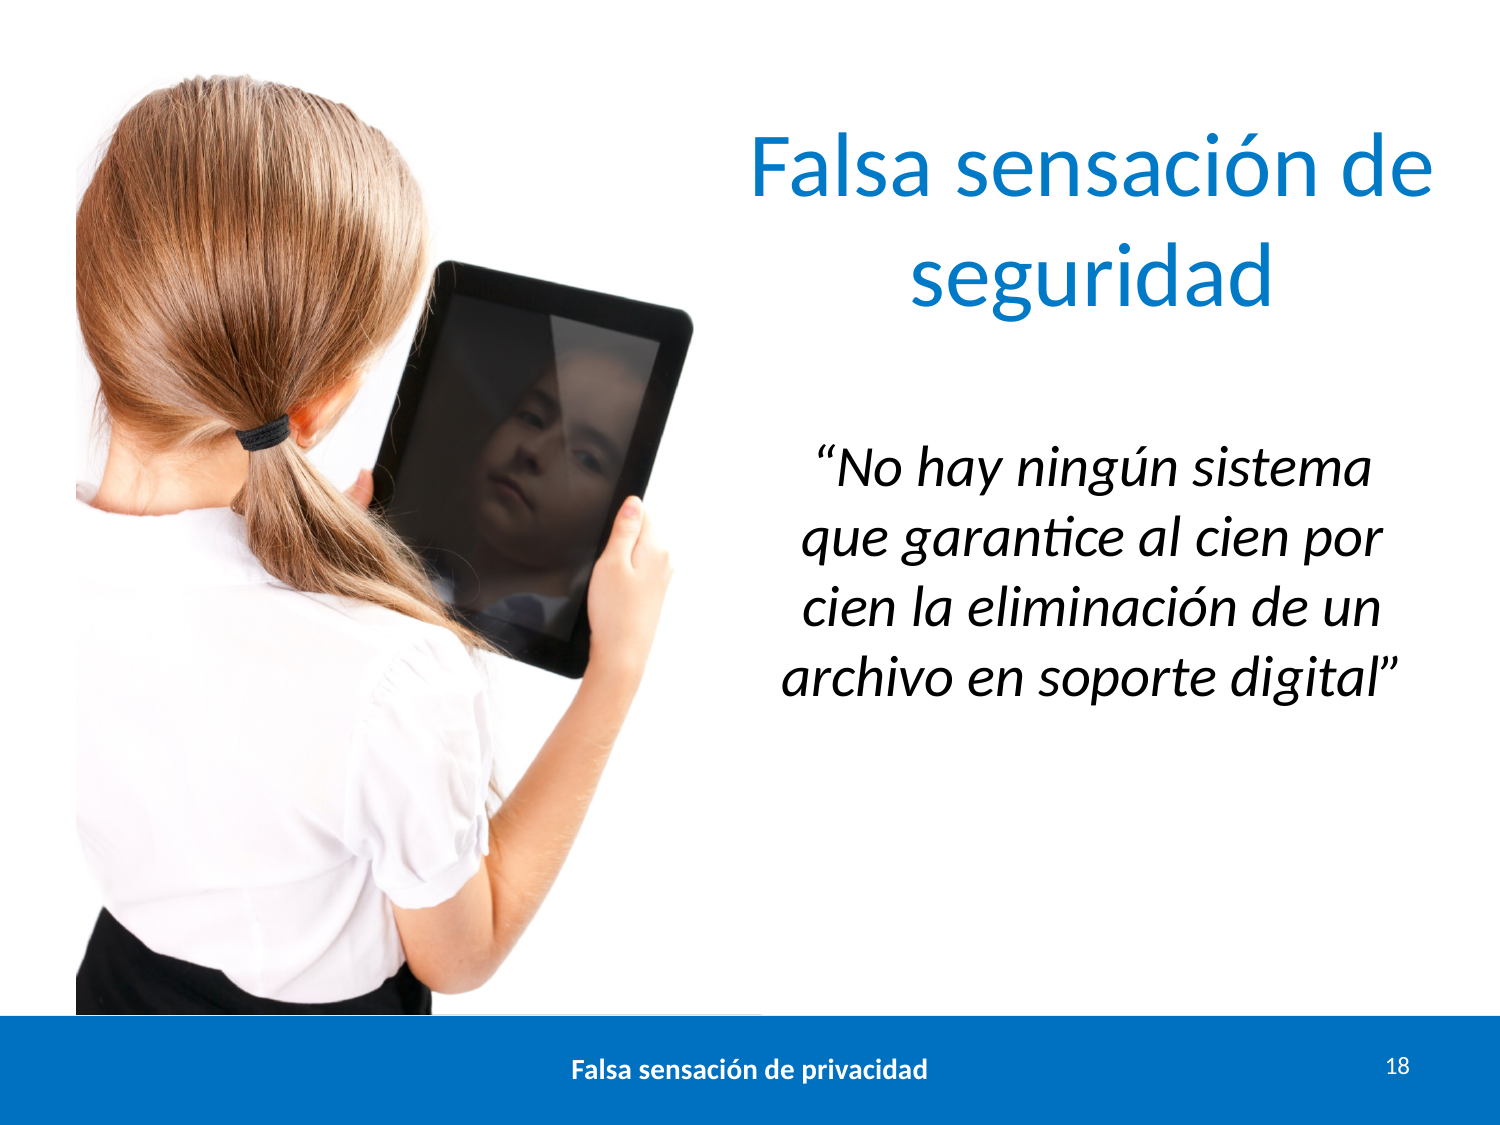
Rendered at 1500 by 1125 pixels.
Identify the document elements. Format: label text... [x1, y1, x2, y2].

list “No hay ningún sistema que garantice al cien por cien la eliminación de un archivo en soporte digital” [755, 420, 1431, 717]
slide_number 14 [1074, 1042, 1425, 1103]
title Falsa sensación de seguridad [714, 120, 1471, 309]
picture [76, 39, 762, 1015]
footer Falsa sensación de privacidad [478, 1042, 1022, 1103]
